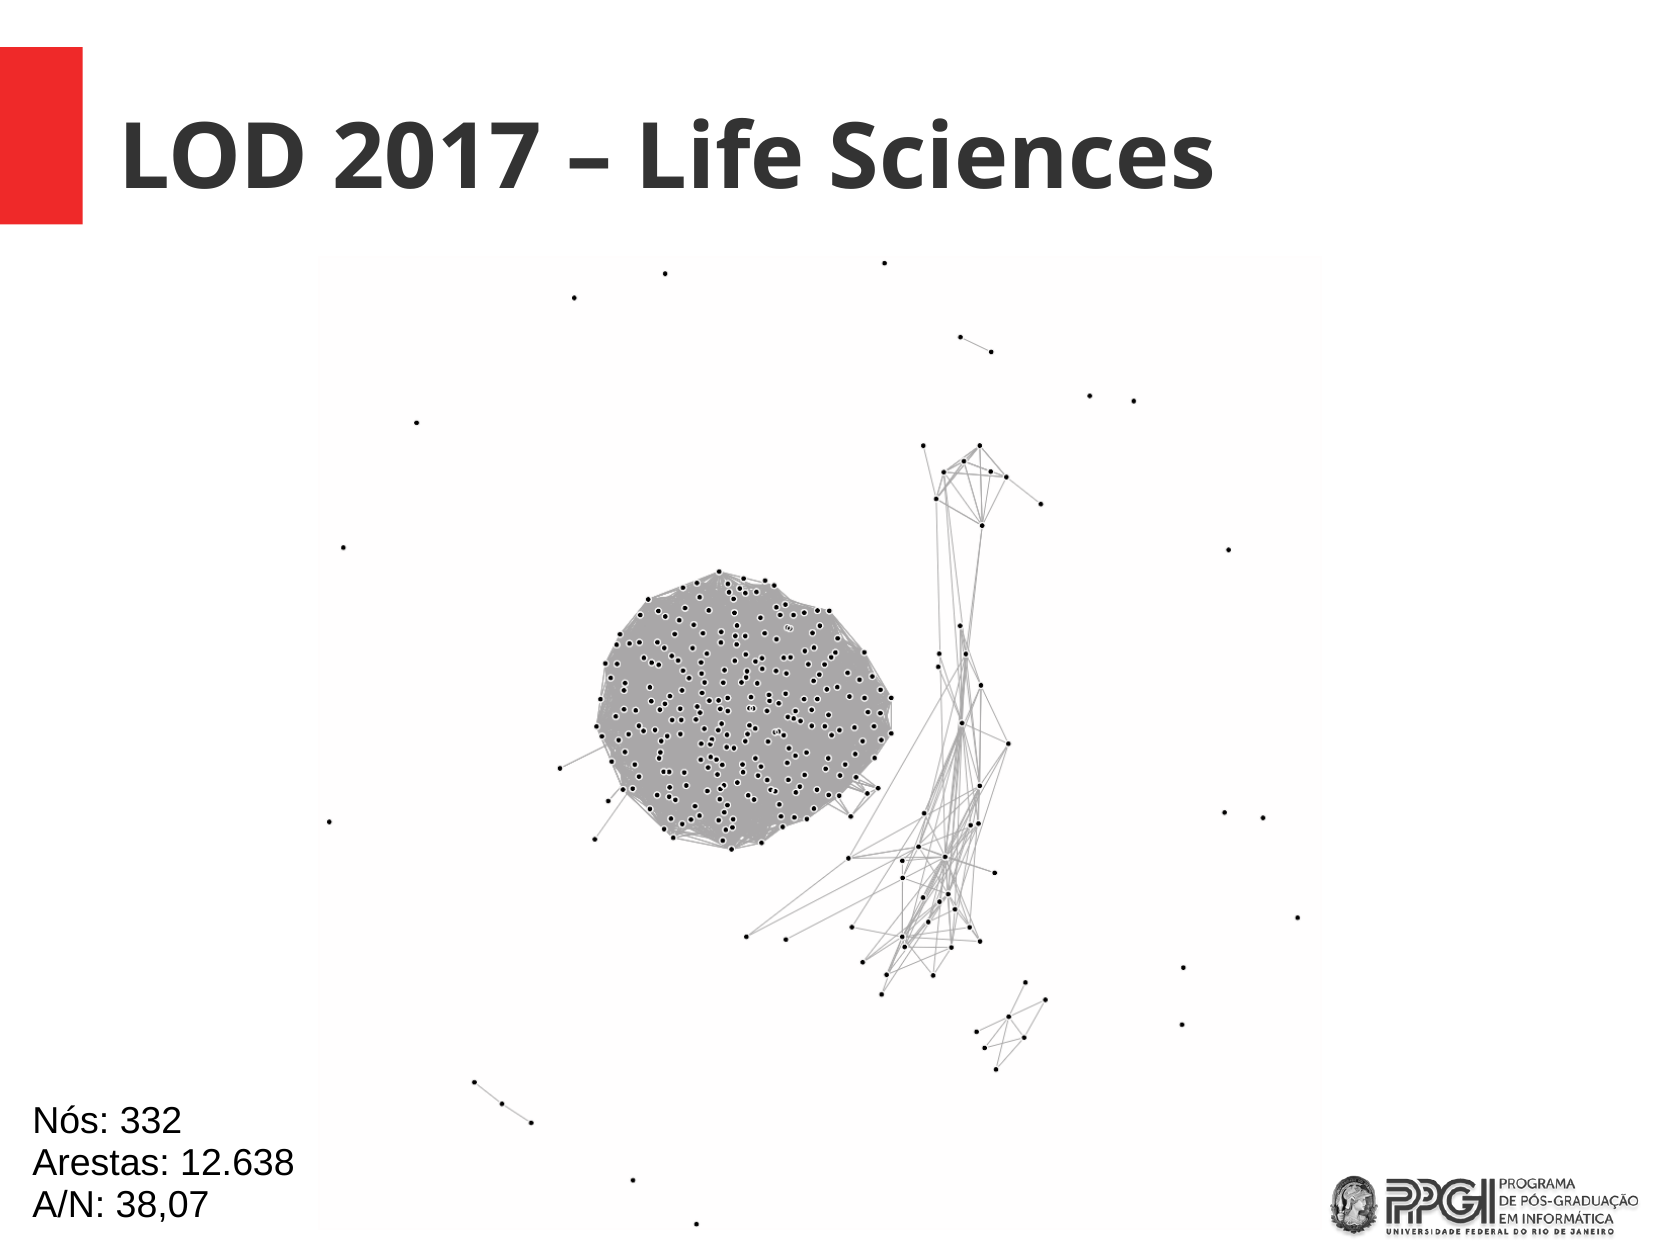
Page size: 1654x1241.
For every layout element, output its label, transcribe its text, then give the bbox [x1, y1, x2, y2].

title LOD 2017 – Life Sciences [118, 49, 1571, 257]
text_box Nós: 332 Arestas: 12.638 A/N: 38,07 [17, 1092, 310, 1232]
picture [318, 256, 1322, 1230]
